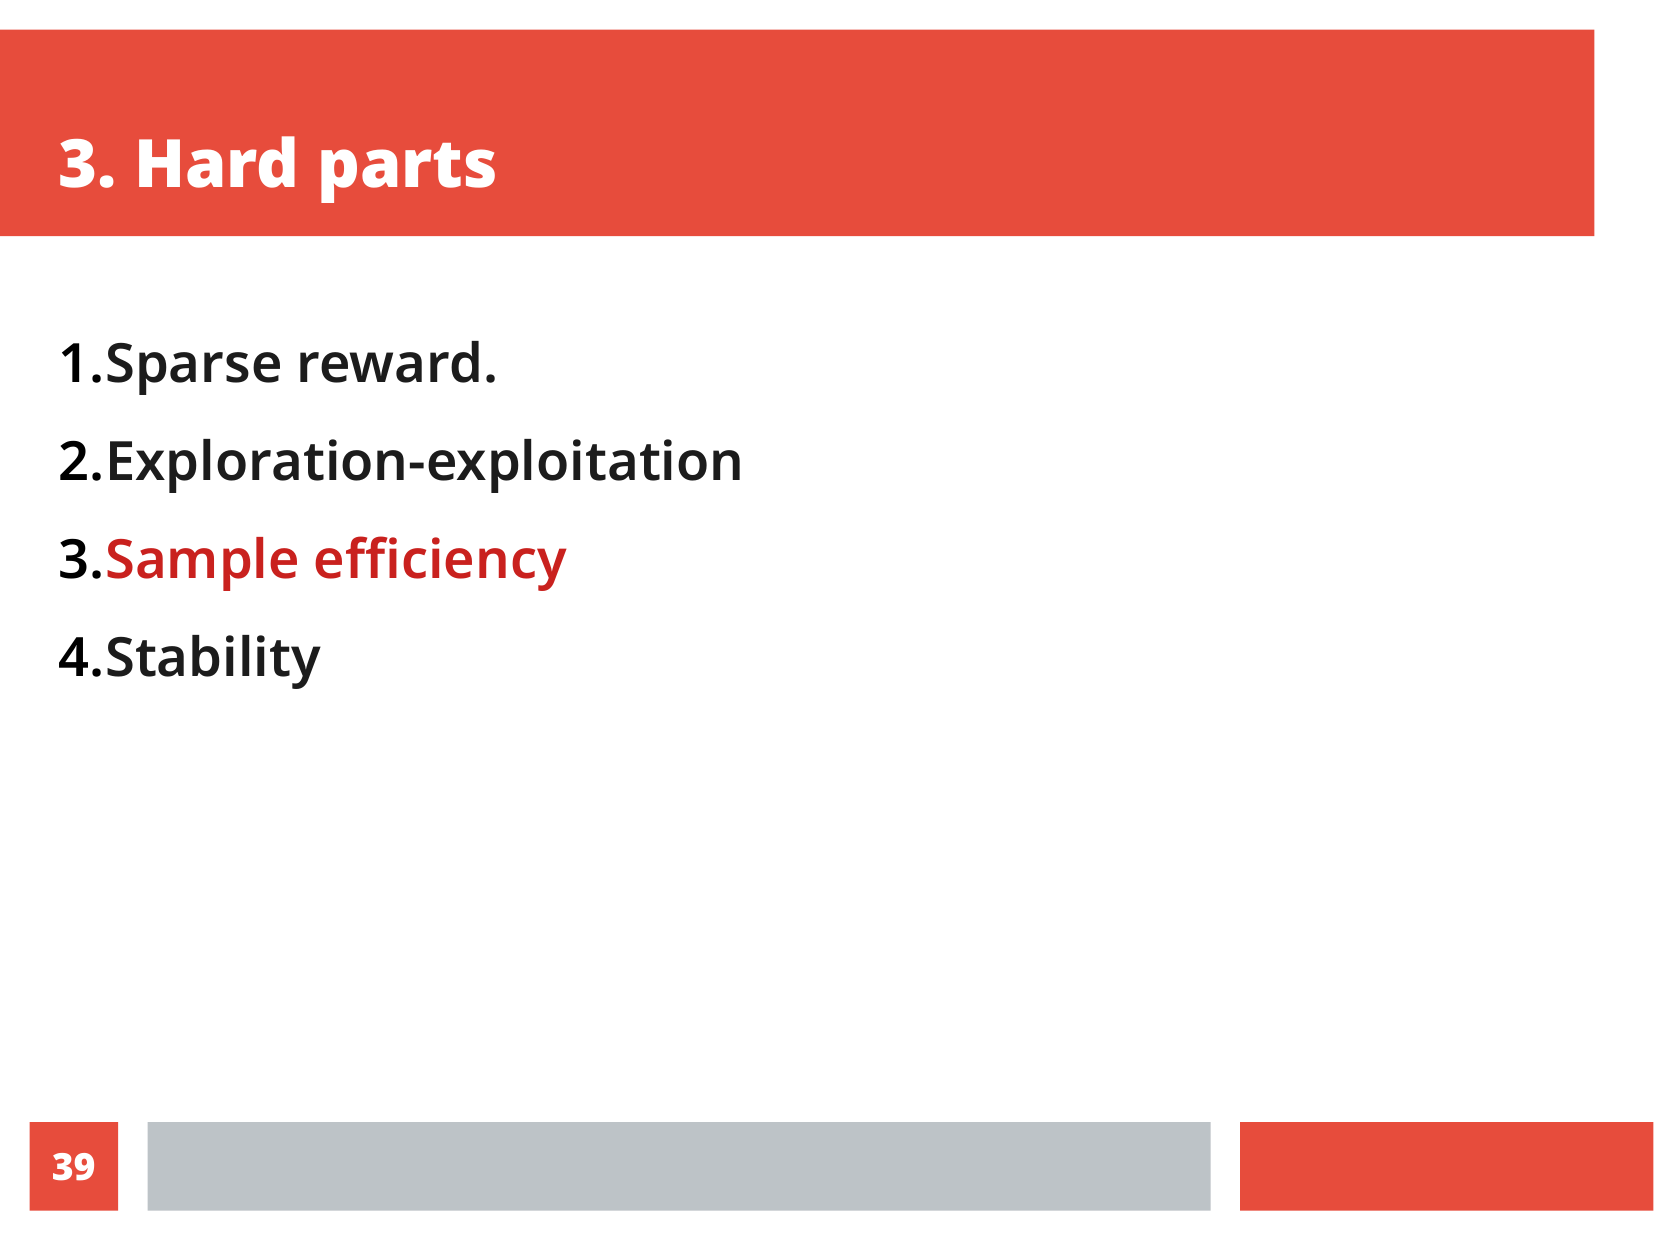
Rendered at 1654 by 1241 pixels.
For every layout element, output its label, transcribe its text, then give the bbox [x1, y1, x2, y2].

title 3. Hard parts [59, 59, 1595, 207]
list Sparse reward. Exploration-exploitation Sample efficiency Stability [59, 324, 1565, 1093]
